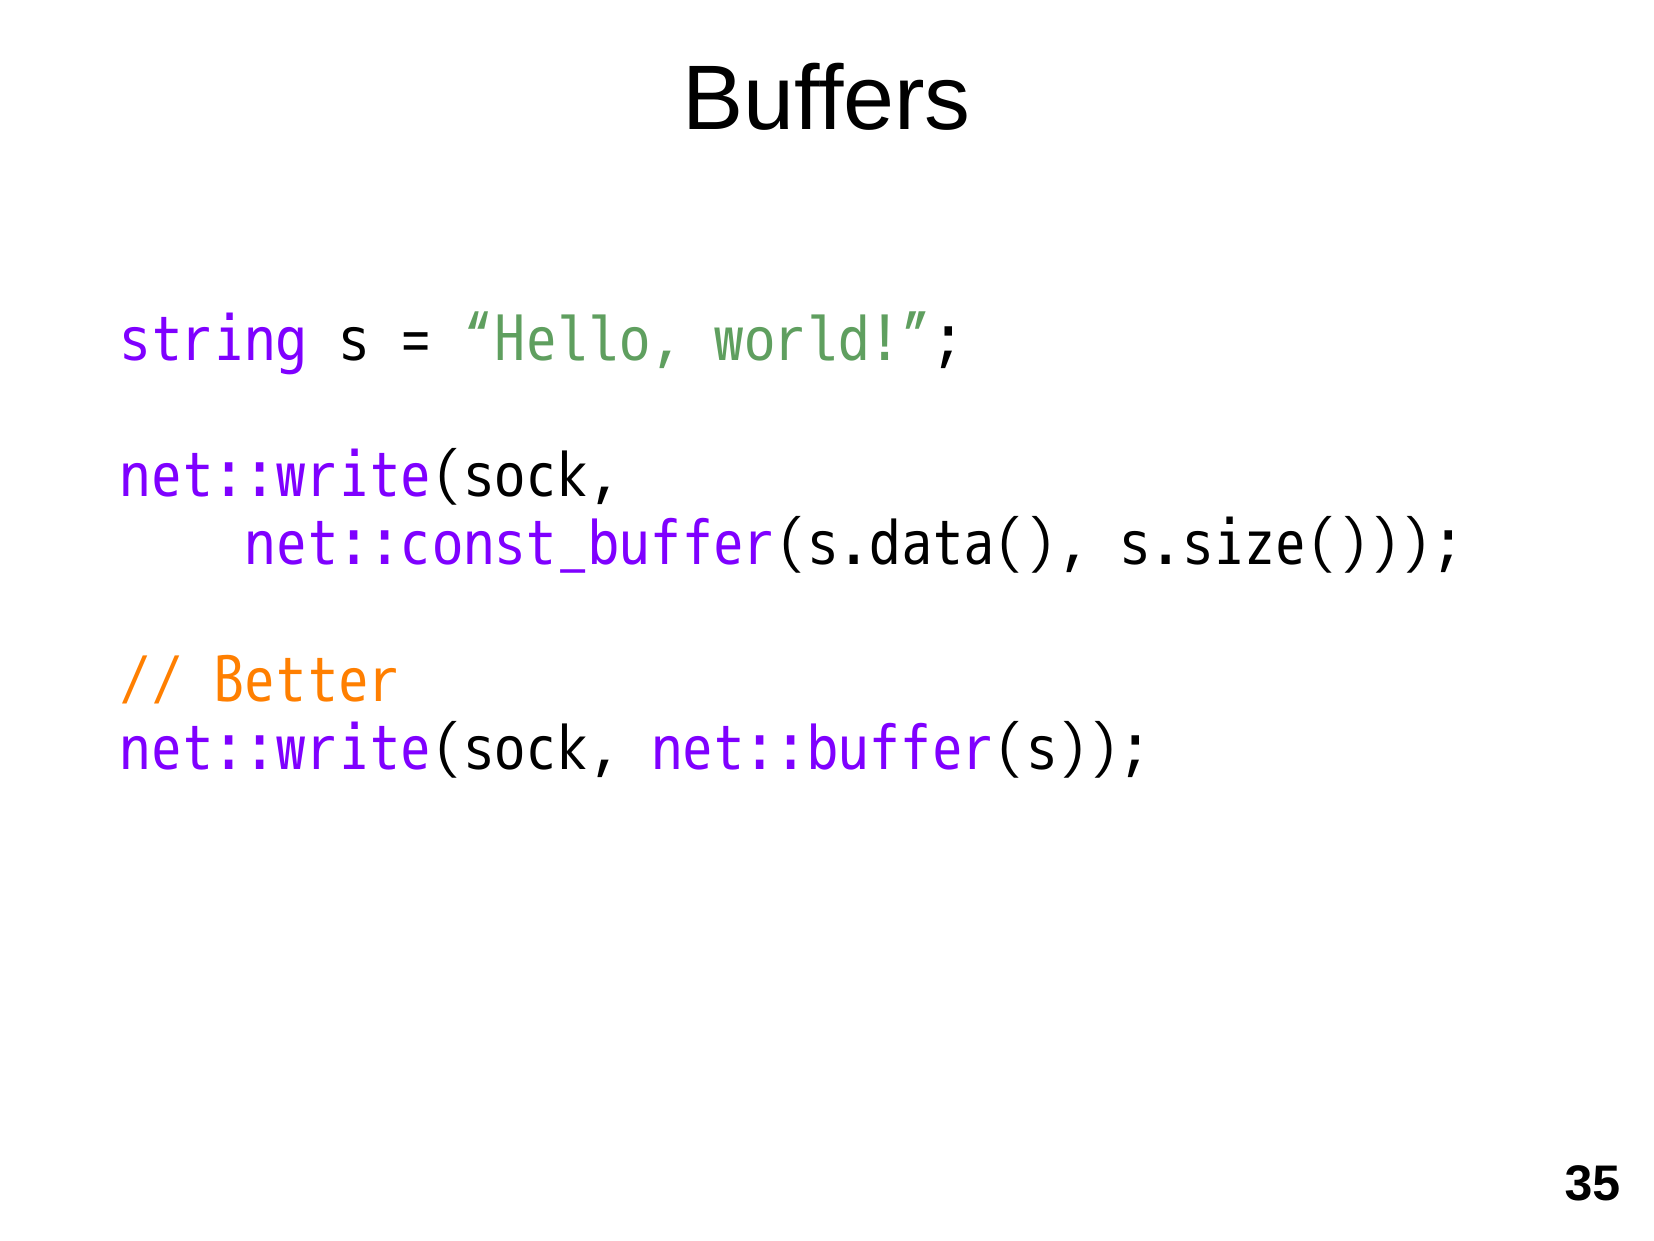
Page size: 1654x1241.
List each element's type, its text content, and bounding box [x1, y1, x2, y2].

text_box string s = “Hello, world!”; net::write(sock, net::const_buffer(s.data(), s.size())); // Better net::write(sock, net::buffer(s)); [104, 300, 1575, 851]
title Buffers [82, 15, 1571, 181]
